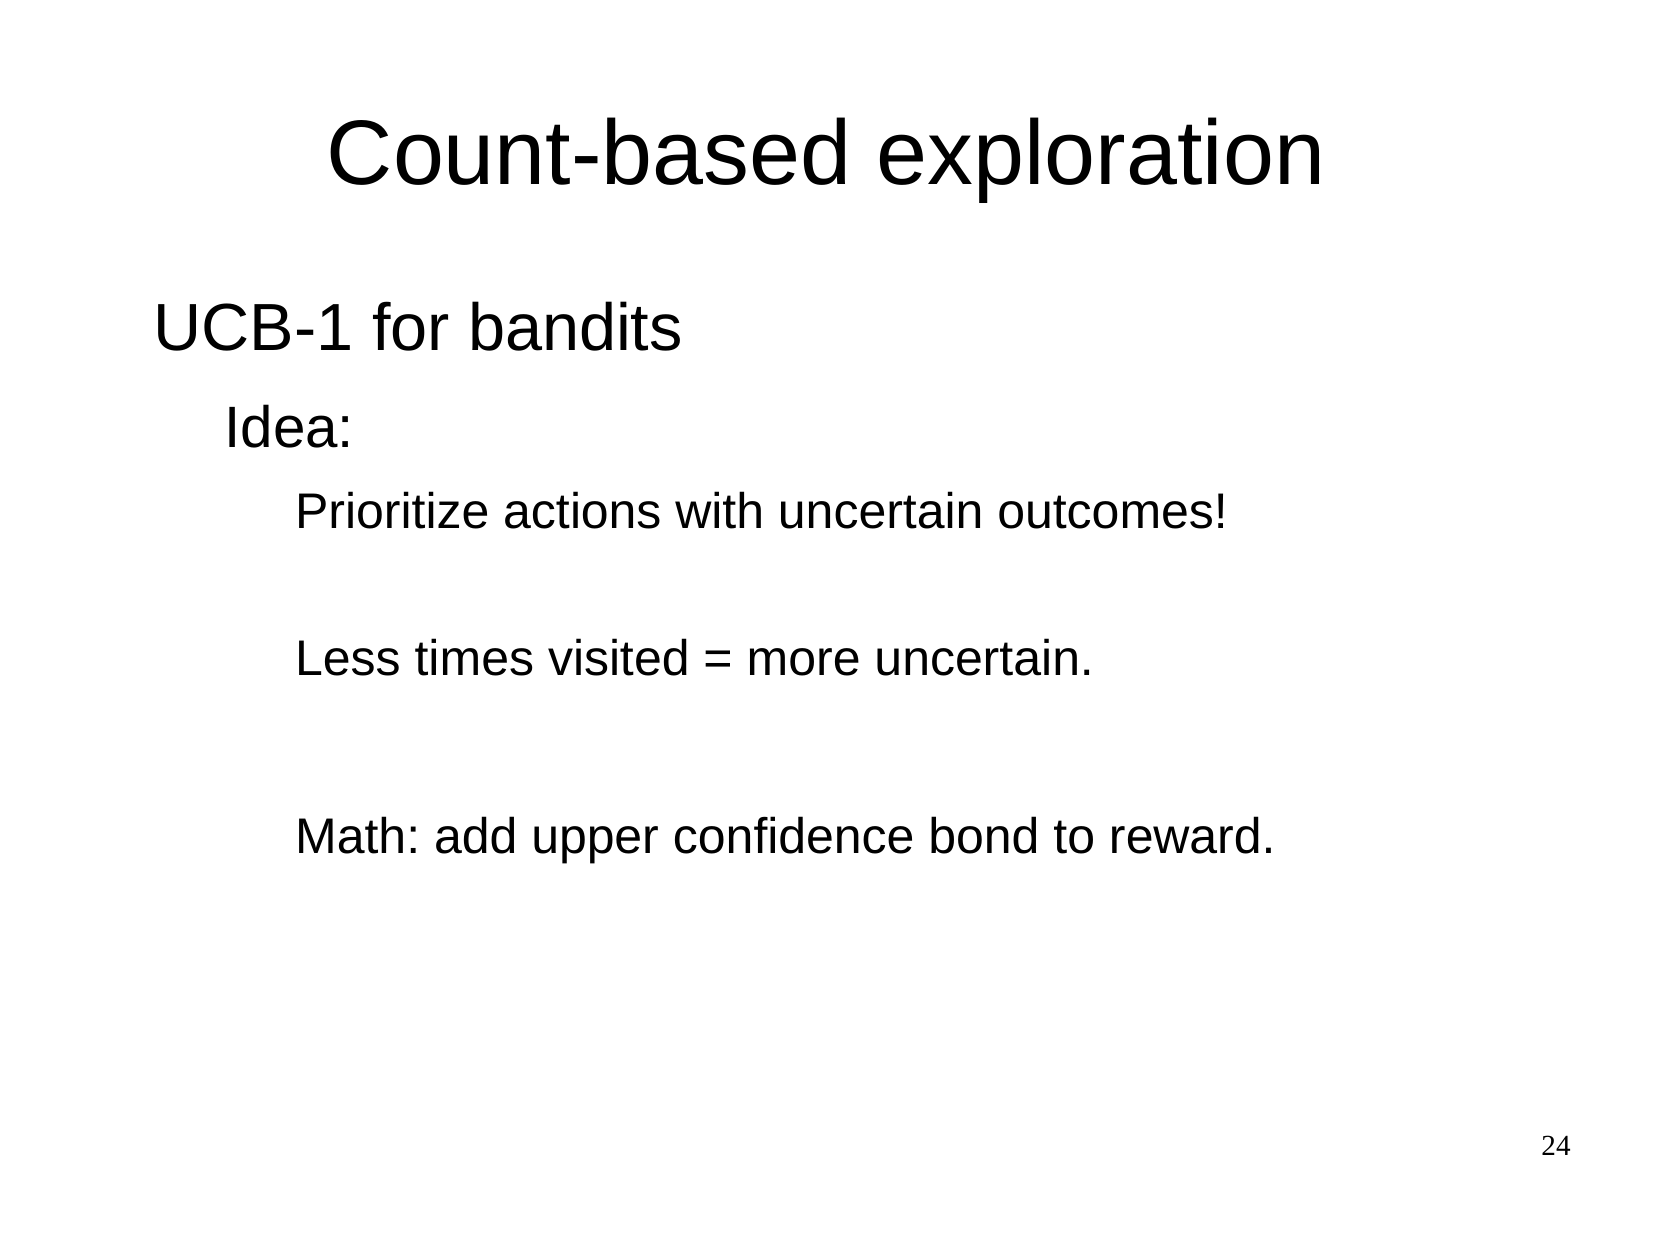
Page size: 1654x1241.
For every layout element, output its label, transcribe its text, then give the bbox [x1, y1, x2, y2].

title Count-based exploration [82, 49, 1571, 257]
list UCB-1 for bandits Idea: Prioritize actions with uncertain outcomes! Less times visited = more uncertain. Math: add upper confidence bond to reward. [82, 290, 1571, 1241]
